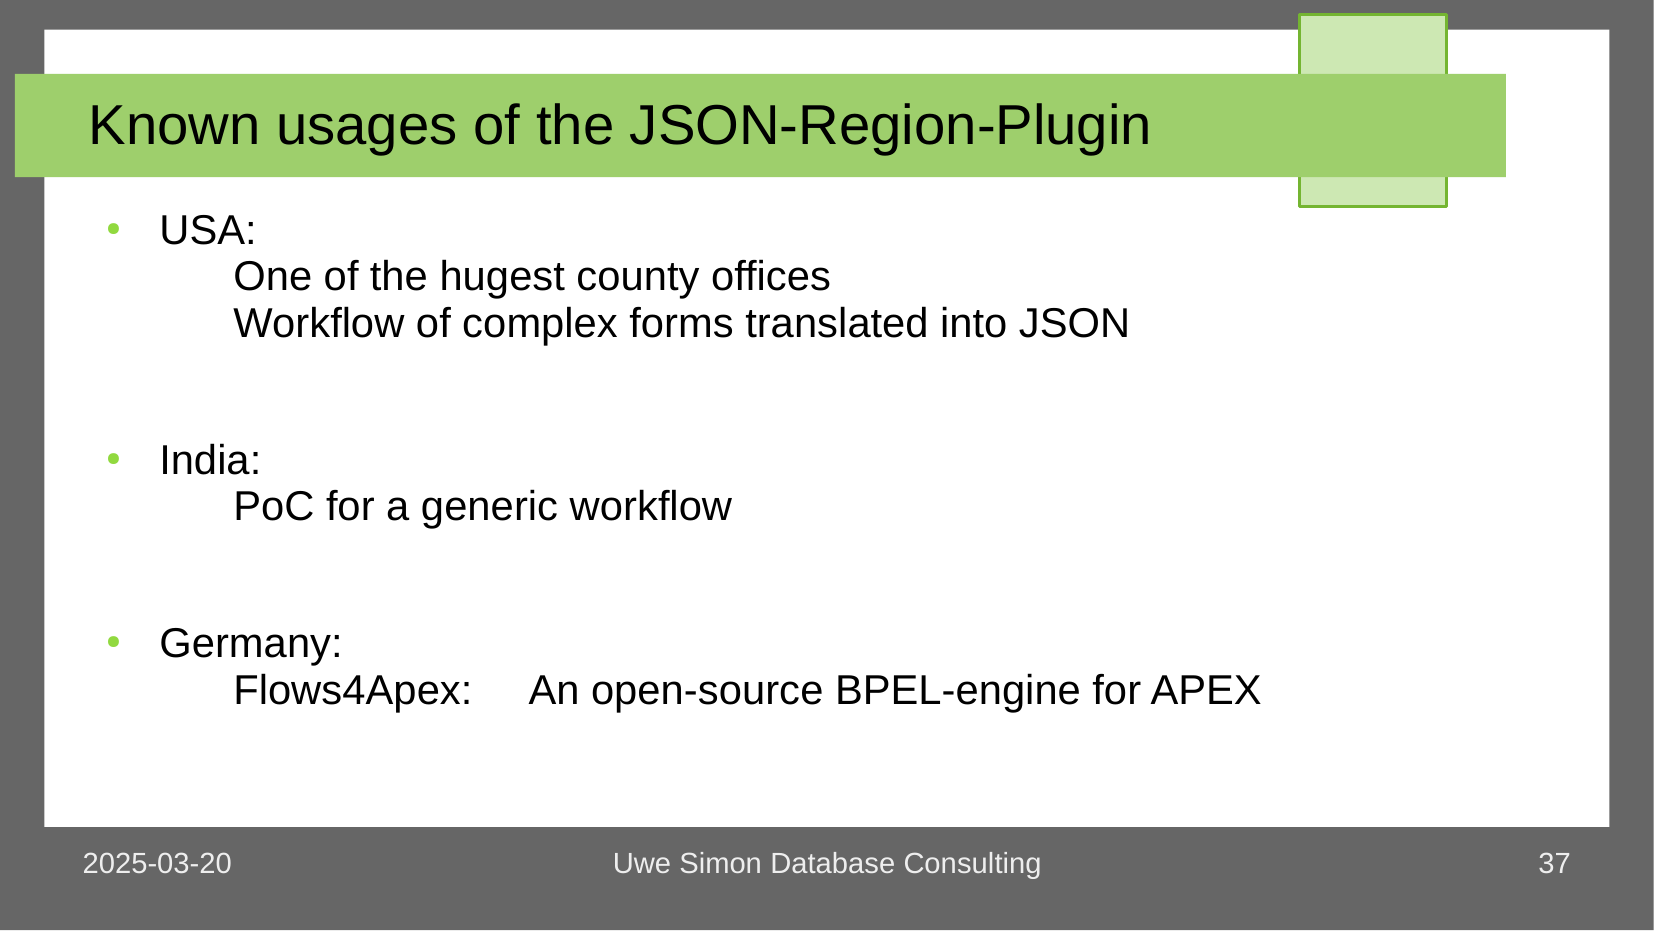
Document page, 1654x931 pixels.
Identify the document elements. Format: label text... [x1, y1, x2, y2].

title Known usages of the JSON-Region-Plugin [88, 73, 1506, 178]
list USA: One of the hugest county offices Workflow of complex forms translated into JSON India: PoC for a generic workflow Germany: Flows4Apex: An open-source BPEL-engine for APEX [88, 206, 1565, 739]
